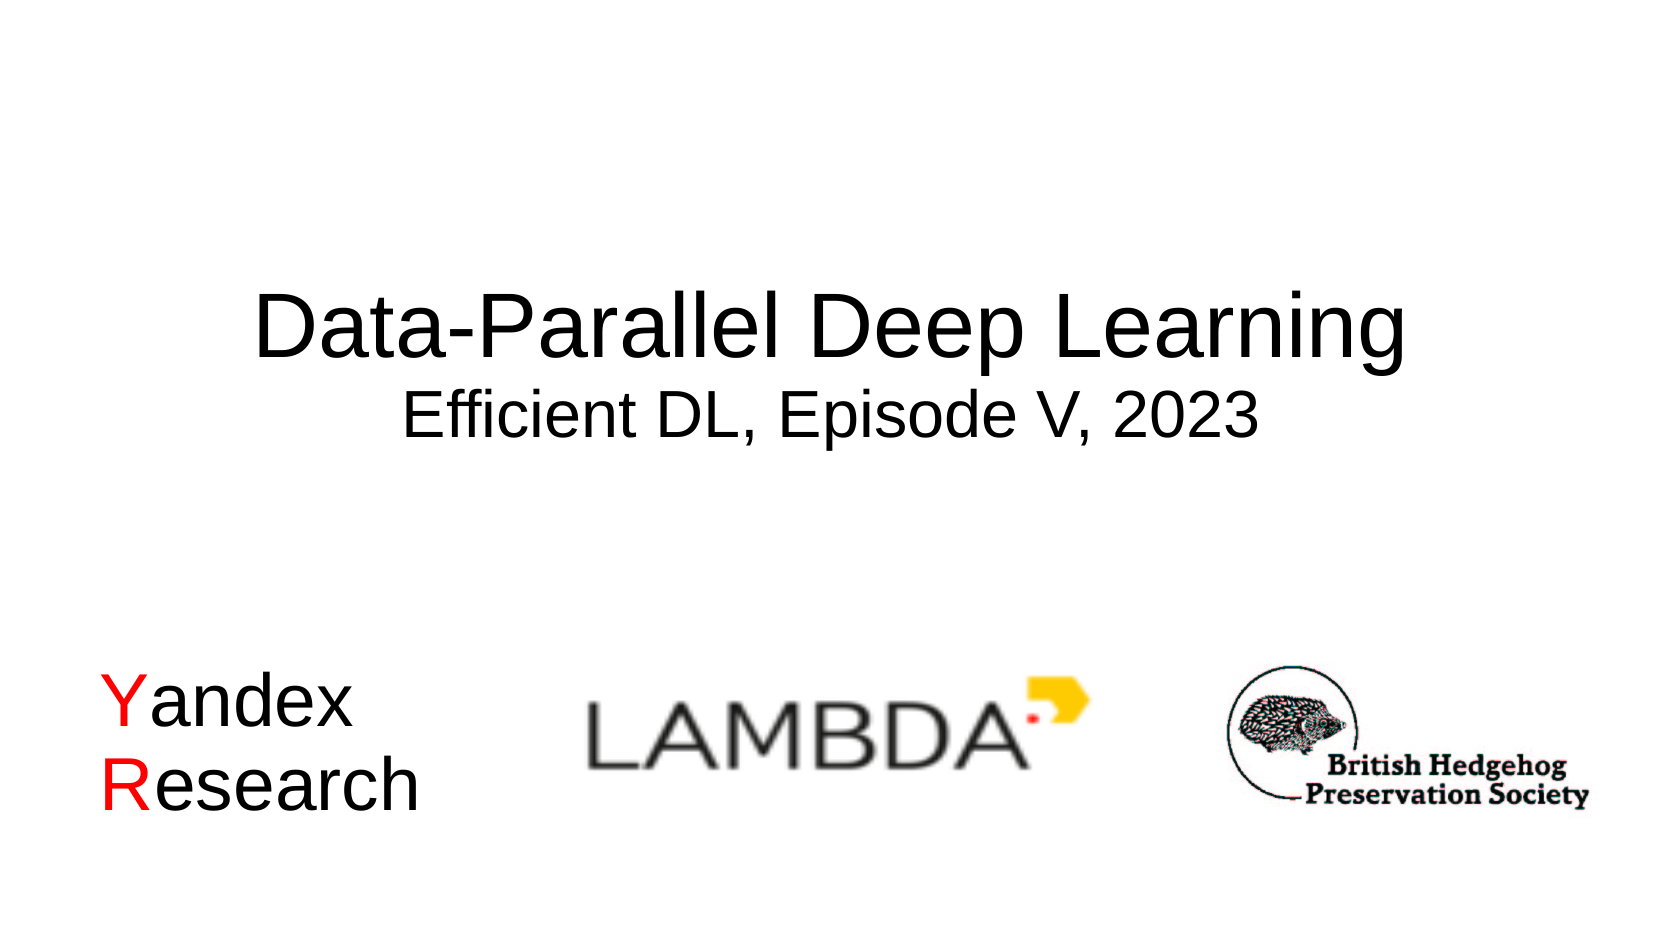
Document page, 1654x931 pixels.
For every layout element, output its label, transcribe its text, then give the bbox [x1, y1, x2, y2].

text_box Data-Parallel Deep Learning Efficient DL, Episode V, 2023 [0, 157, 1654, 569]
picture [540, 569, 1117, 931]
text_box Yandex Research [85, 651, 564, 872]
picture [1169, 602, 1654, 931]
